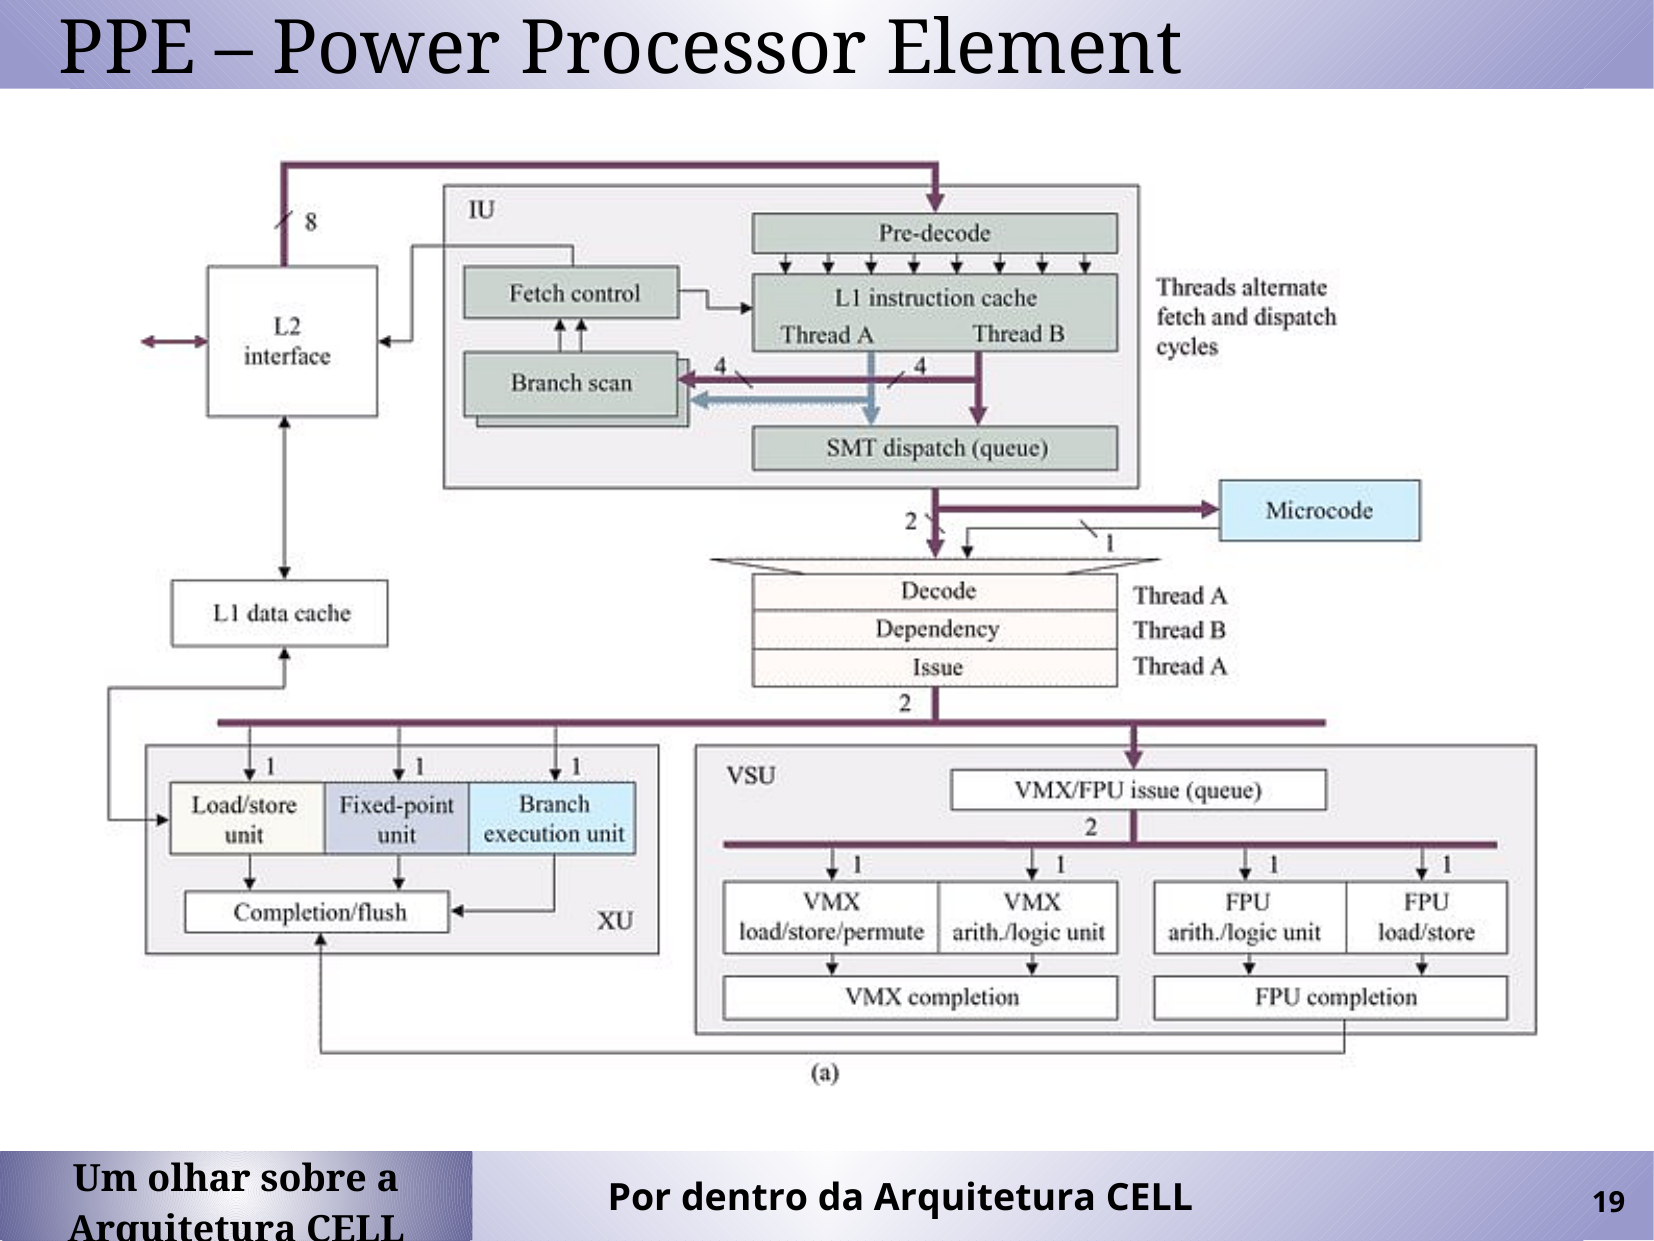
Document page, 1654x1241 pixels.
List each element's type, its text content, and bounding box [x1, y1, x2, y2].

picture [39, 136, 1619, 1105]
title PPE – Power Processor Element [59, 0, 1447, 89]
text_box Por dentro da Arquitetura CELL [501, 1151, 1300, 1241]
